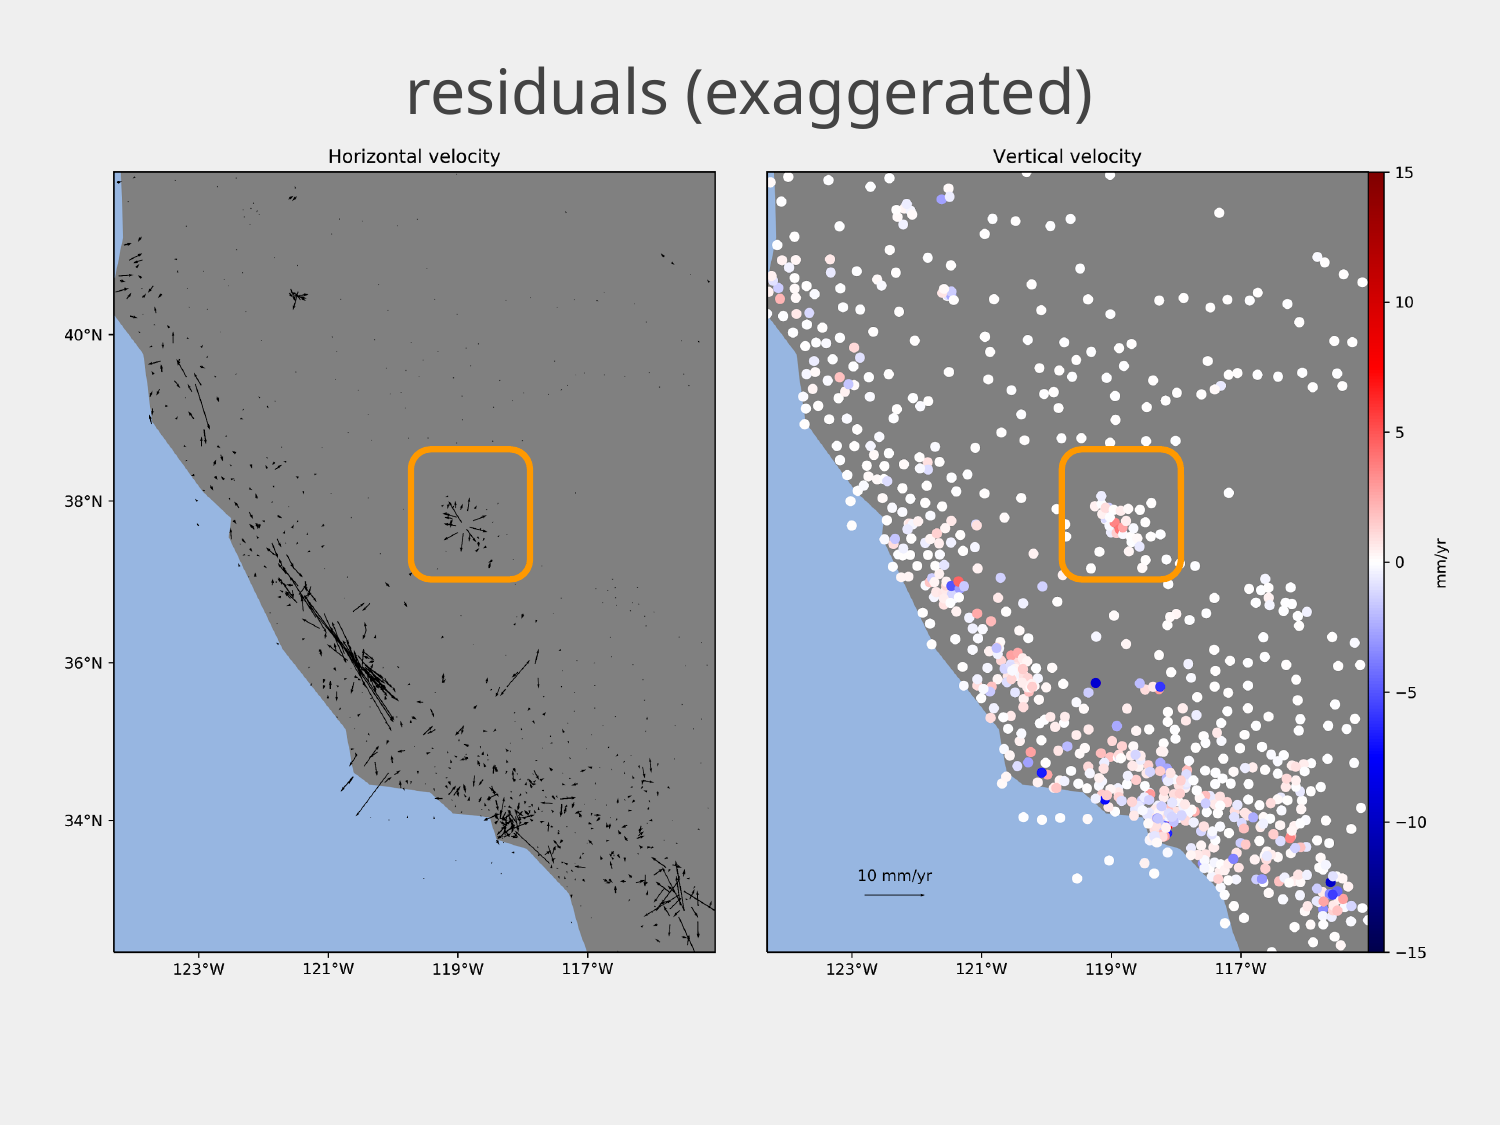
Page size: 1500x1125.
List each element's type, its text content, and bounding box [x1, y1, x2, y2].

picture [24, 147, 1475, 978]
text_box residuals (exaggerated) [149, 37, 1350, 147]
